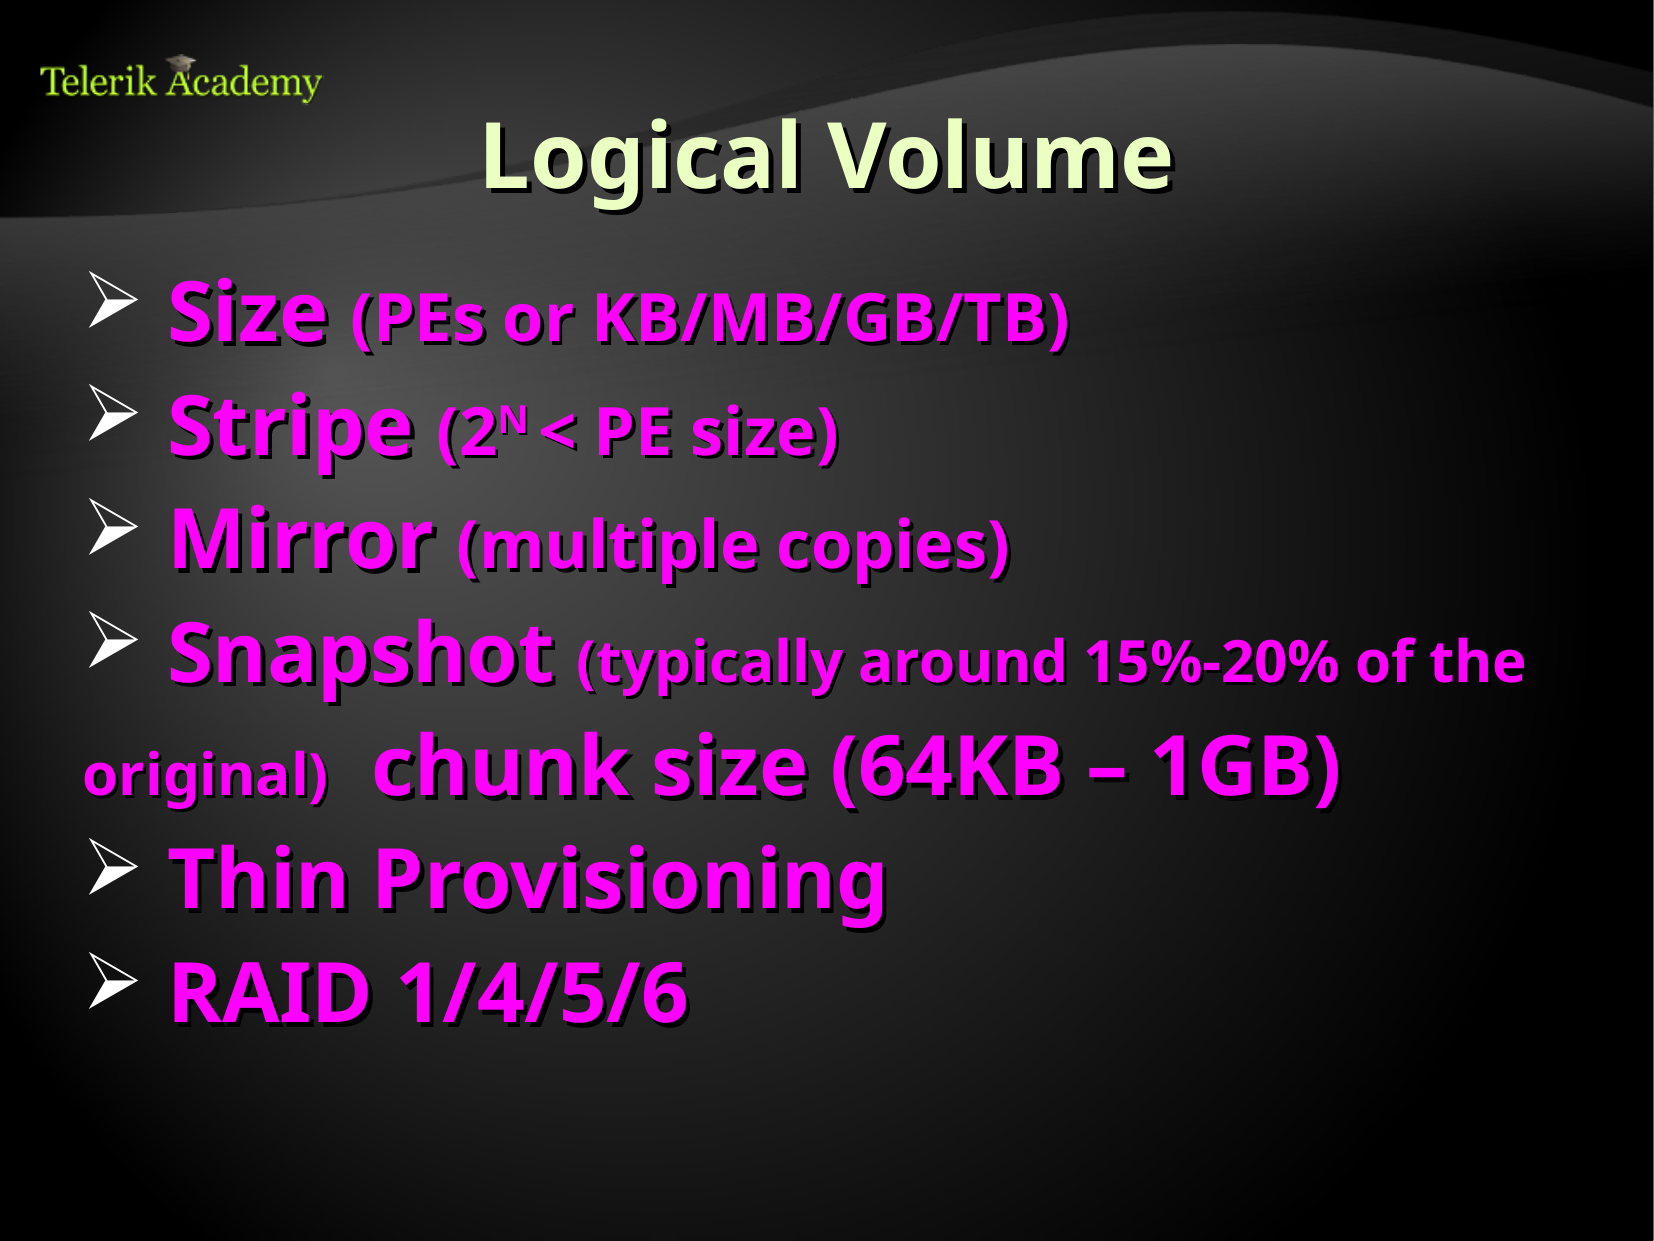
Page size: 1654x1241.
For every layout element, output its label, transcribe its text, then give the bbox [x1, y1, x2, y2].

title Logical Volume [82, 49, 1571, 257]
picture [0, 0, 1654, 1241]
subtitle Size (PEs or KB/MB/GB/TB) Stripe (2N < PE size) Mirror (multiple copies) Snapshot (typically around 15%-20% of the original) chunk size (64KB – 1GB) Thin Provisioning RAID 1/4/5/6 [82, 259, 1538, 1041]
